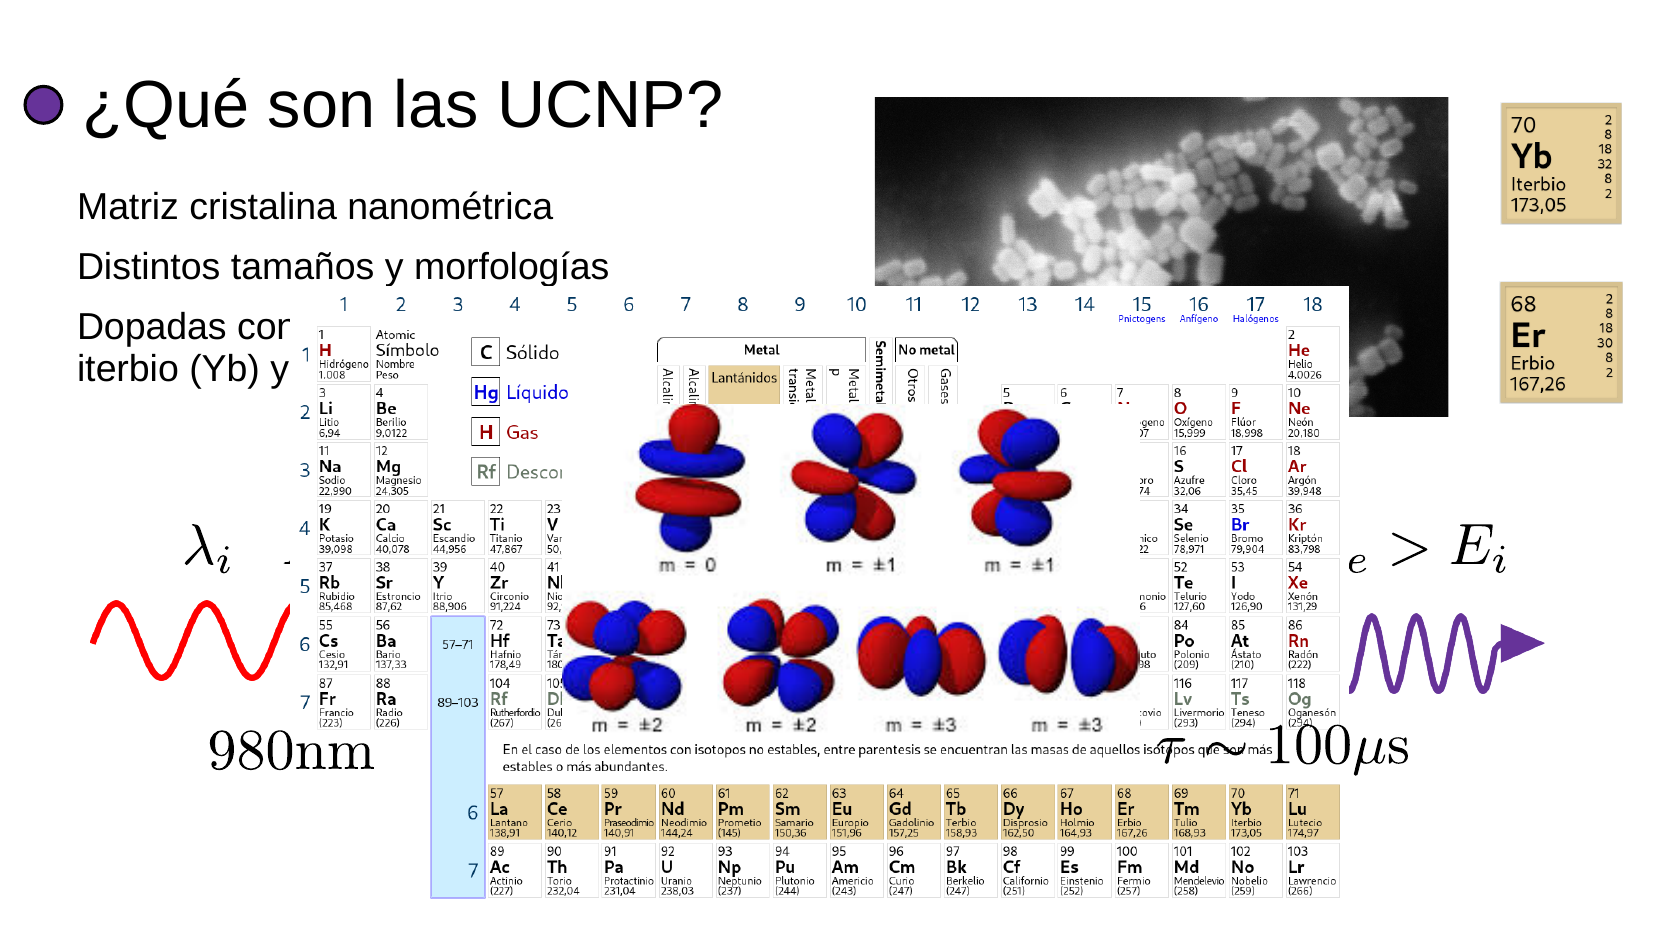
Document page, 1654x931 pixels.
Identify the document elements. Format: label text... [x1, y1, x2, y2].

picture [1500, 102, 1622, 225]
title ¿Qué son las UCNP? [82, 27, 1572, 183]
picture [89, 183, 1545, 905]
picture [179, 521, 232, 576]
text_box Dopadas con Lantánidos, en este caso iterbio (Yb) y erbio (Er) [62, 297, 290, 439]
text_box Matriz cristalina nanométrica [62, 178, 576, 236]
picture [1499, 281, 1623, 404]
text_box Distintos tamaños y morfologías [62, 238, 640, 297]
text_box [25, 86, 62, 124]
